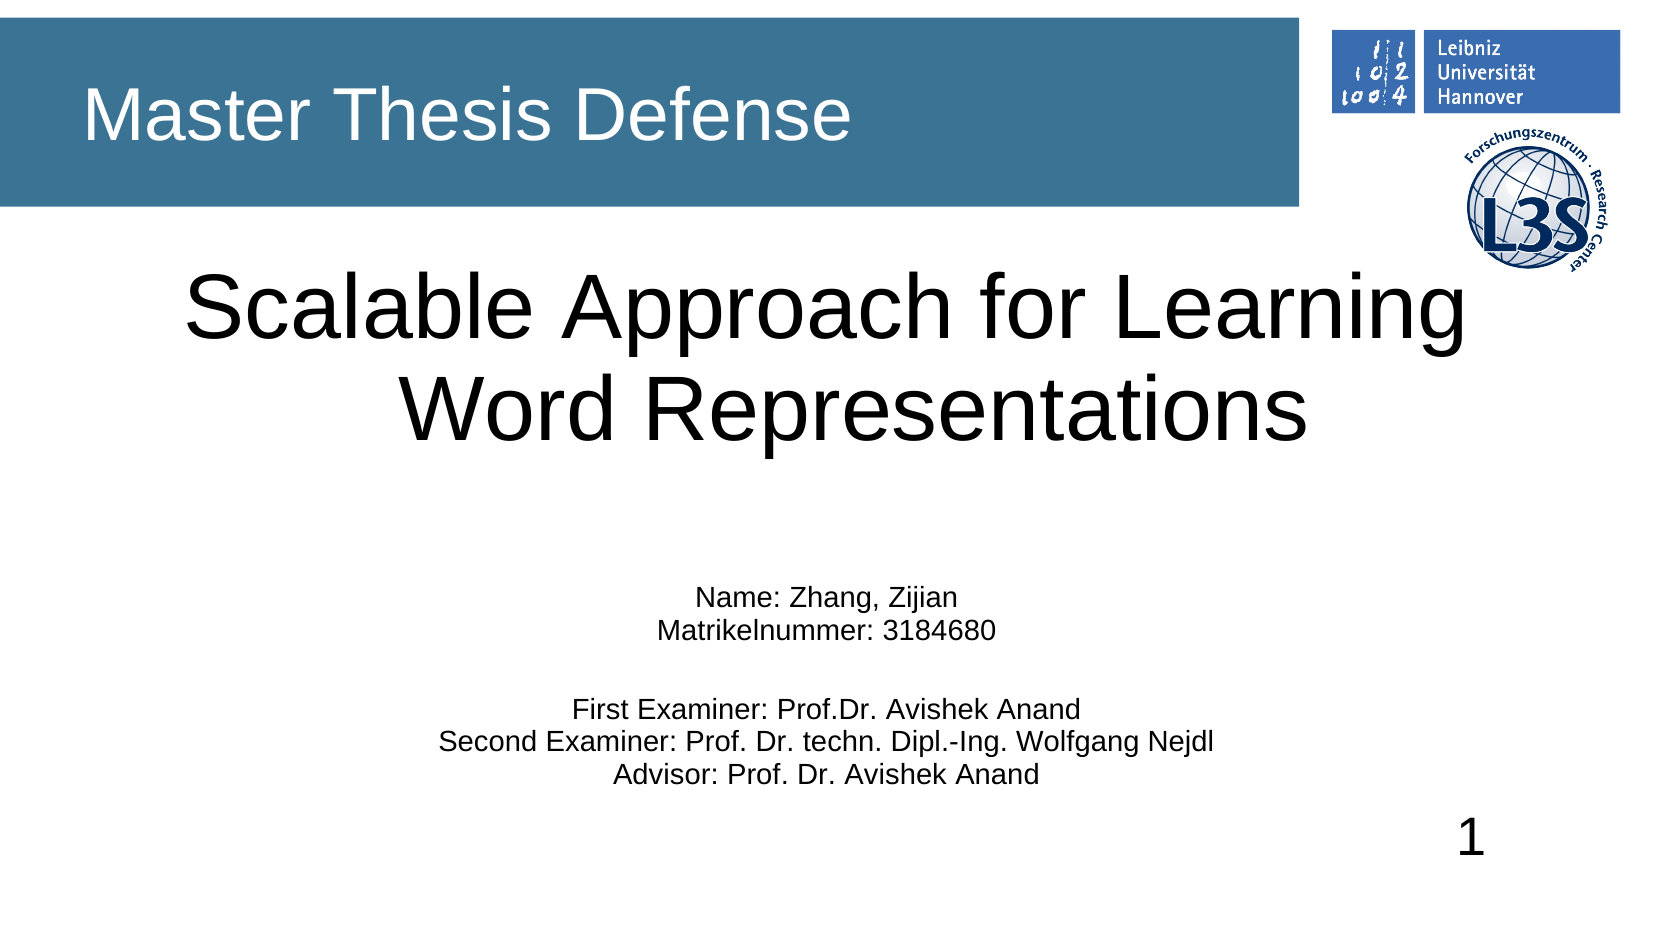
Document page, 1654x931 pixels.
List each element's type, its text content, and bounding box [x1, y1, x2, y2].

title Master Thesis Defense [82, 29, 1235, 195]
picture [1322, 23, 1630, 120]
subtitle Scalable Approach for Learning Word Representations Name: Zhang, Zijian Matrikelnummer: 3184680 First Examiner: Prof.Dr. Avishek Anand Second Examiner: Prof. Dr. techn. Dipl.-Ing. Wolfgang Nejdl Advisor: Prof. Dr. Avishek Anand [82, 253, 1571, 794]
picture [1464, 129, 1608, 272]
